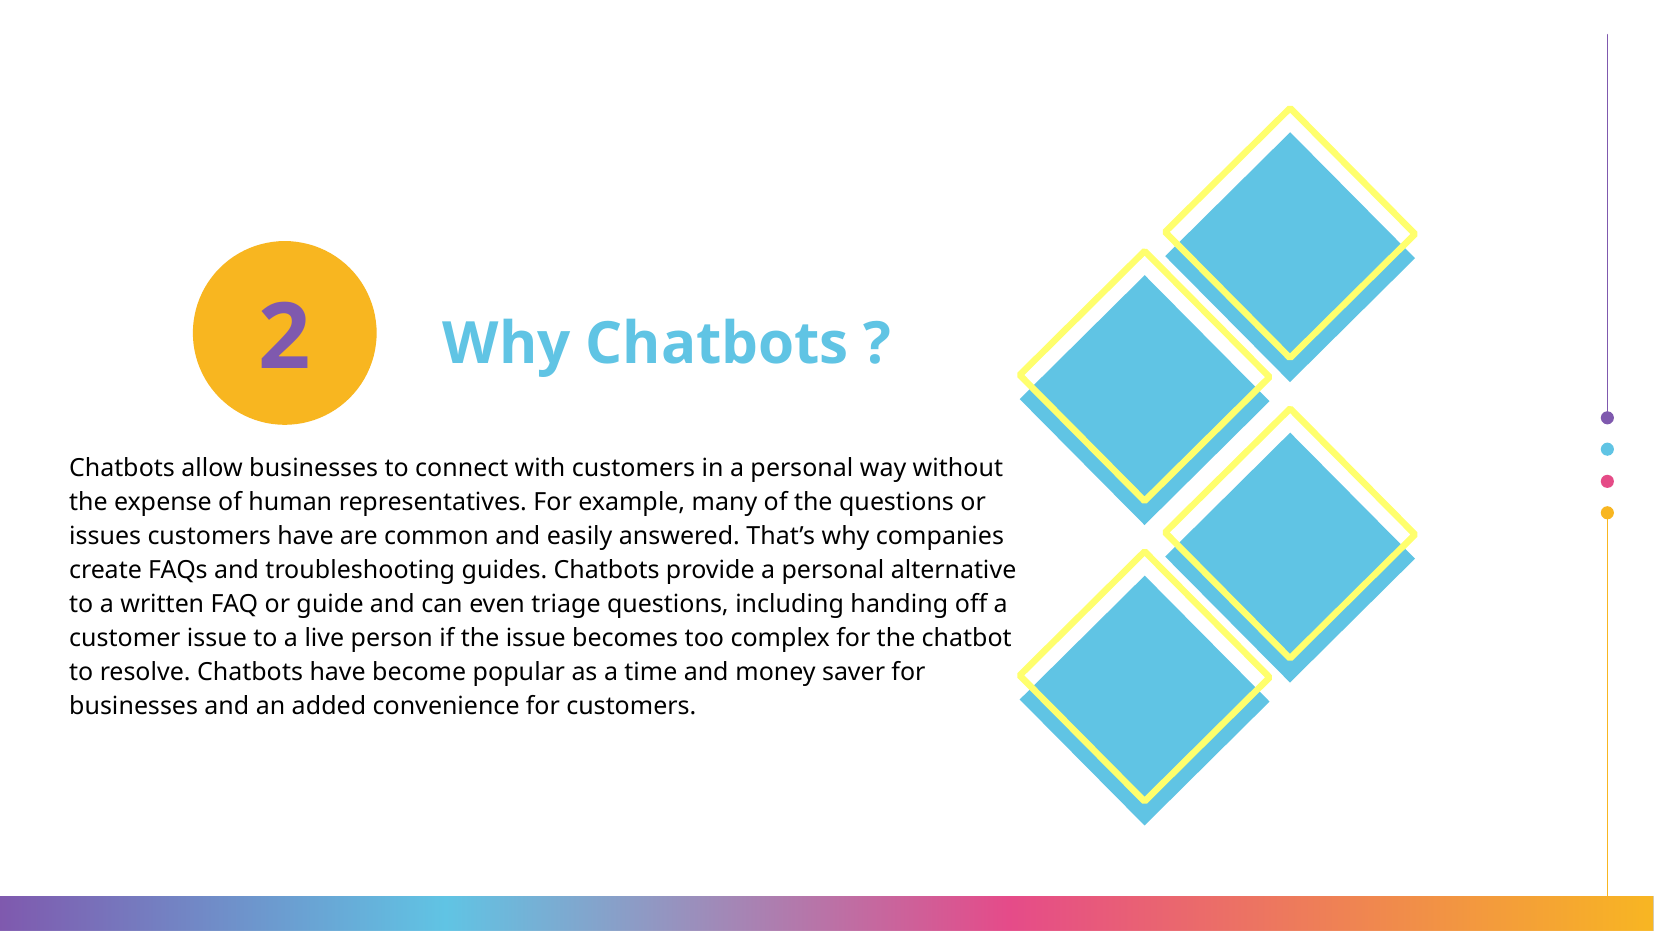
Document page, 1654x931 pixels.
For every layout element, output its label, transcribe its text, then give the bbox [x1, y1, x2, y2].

title Chatbots allow businesses to connect with customers in a personal way without the expense of human representatives. For example, many of the questions or issues customers have are common and easily answered. That’s why companies create FAQs and troubleshooting guides. Chatbots provide a personal alternative to a written FAQ or guide and can even triage questions, including handing off a customer issue to a live person if the issue becomes too complex for the chatbot to resolve. Chatbots have become popular as a time and money saver for businesses and an added convenience for customers. [69, 403, 1034, 768]
text_box 2 [192, 241, 377, 403]
picture [0, 896, 1654, 931]
title Why Chatbots ? [442, 196, 1081, 487]
